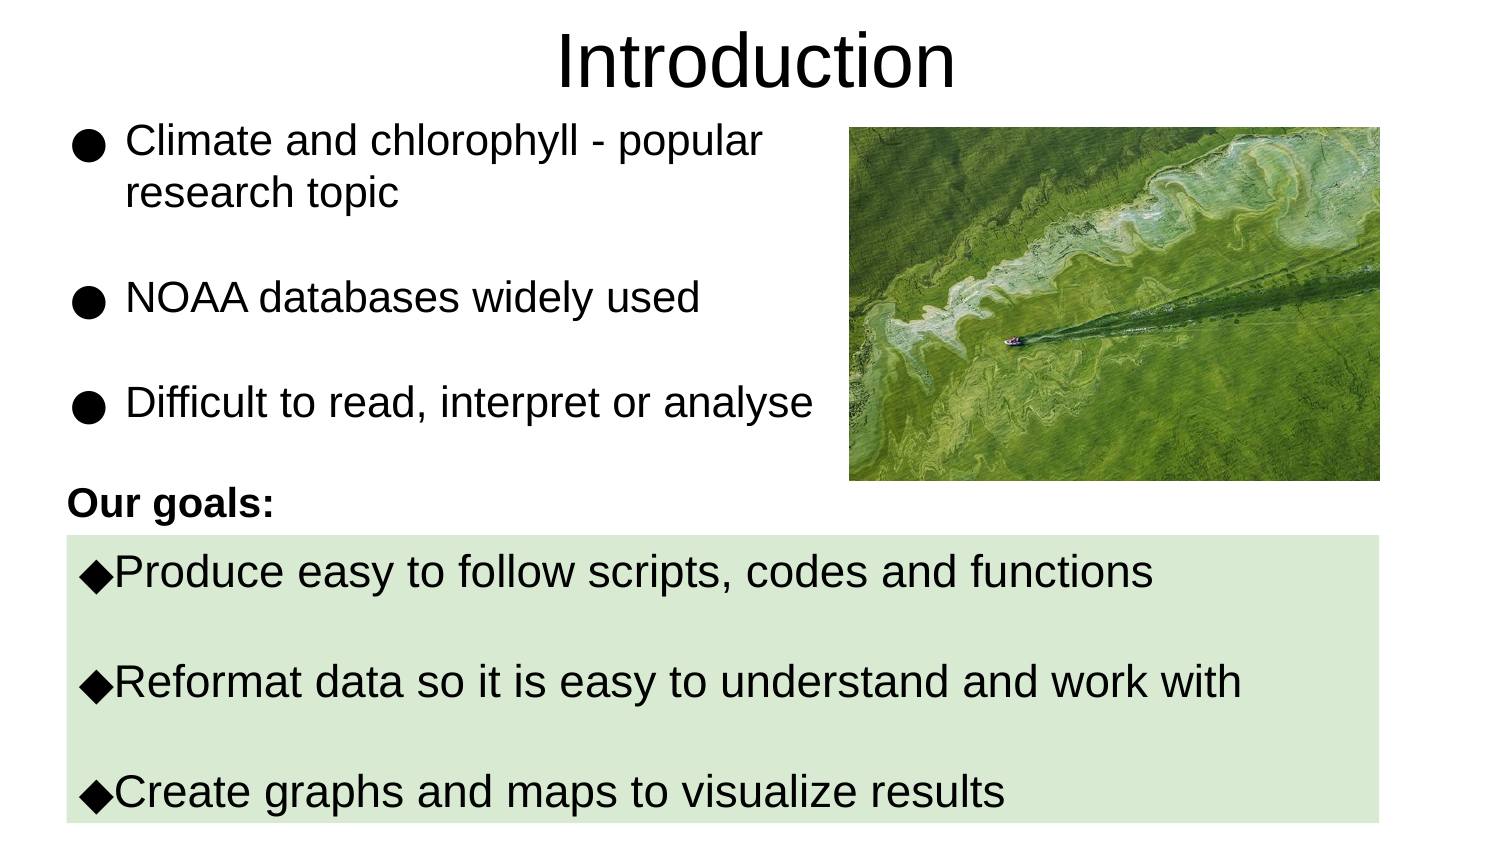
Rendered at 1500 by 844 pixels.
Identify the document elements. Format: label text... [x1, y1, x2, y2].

text_box Climate and chlorophyll - popular research topic NOAA databases widely used Difficult to read, interpret or analyse Our goals: [66, 111, 836, 535]
picture [849, 127, 1380, 481]
text_box Produce easy to follow scripts, codes and functions Reformat data so it is easy to understand and work with Create graphs and maps to visualize results [66, 535, 1380, 824]
text_box Introduction [81, 0, 1432, 128]
